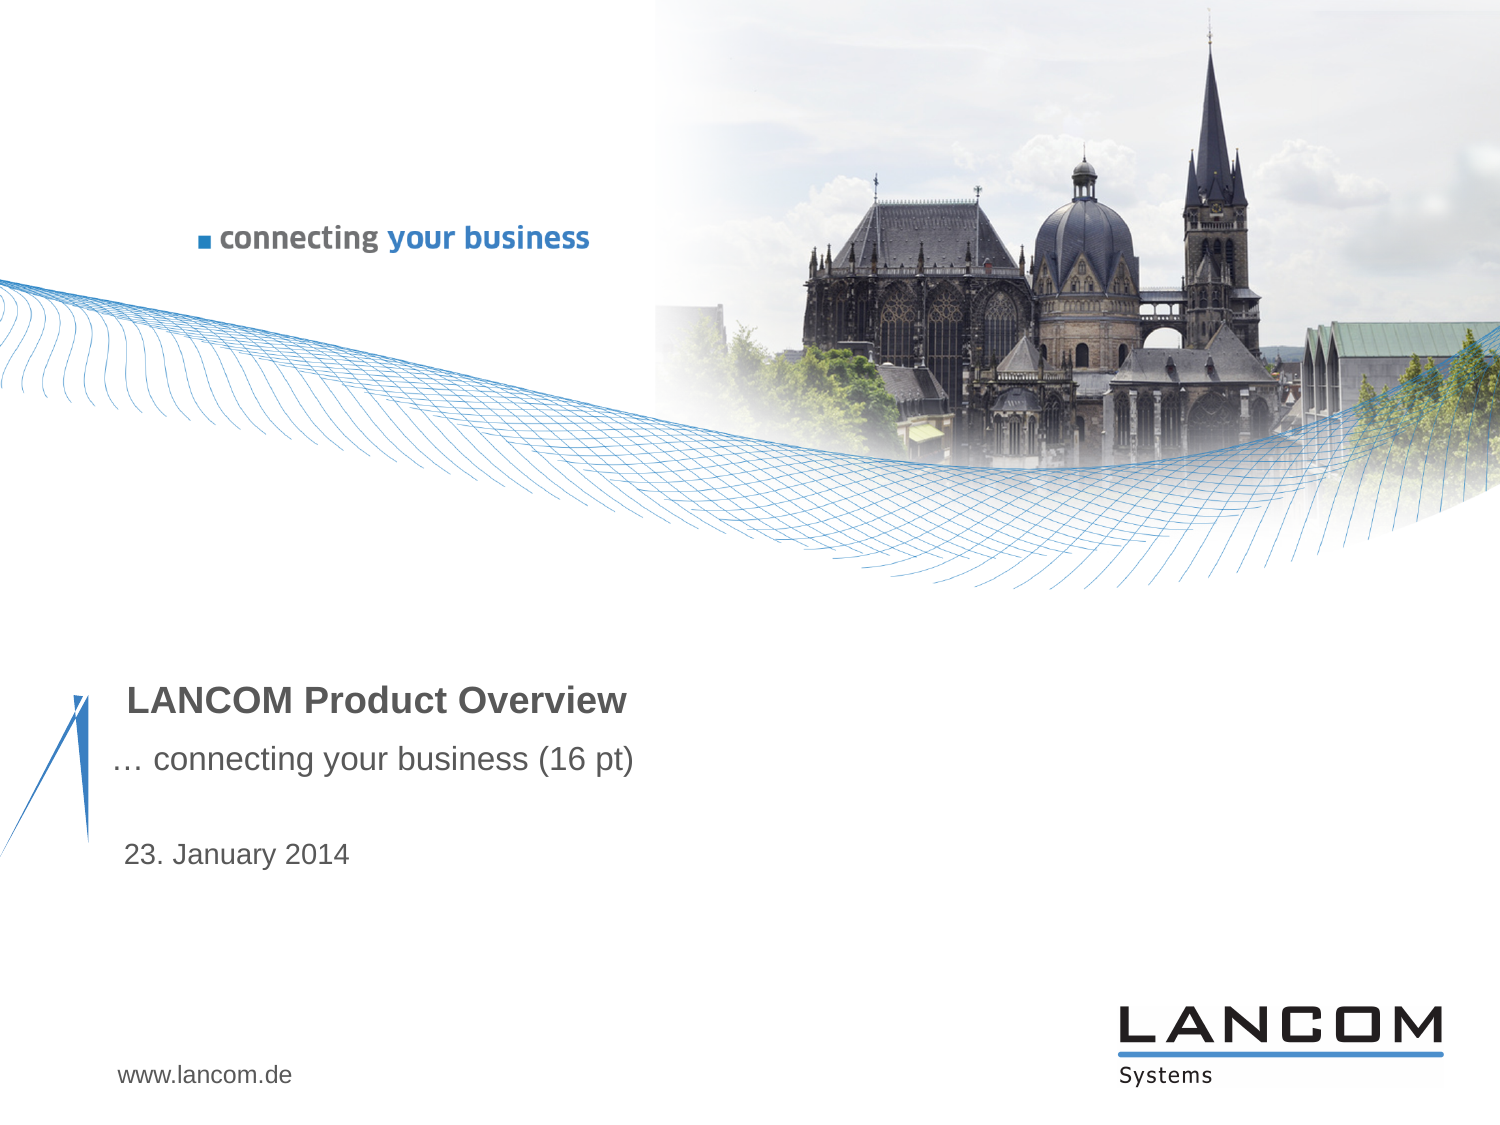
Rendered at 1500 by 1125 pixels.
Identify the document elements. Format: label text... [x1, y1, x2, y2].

list 23. January 2014 [109, 827, 1144, 883]
subtitle … connecting your business (16 pt) [95, 729, 1146, 857]
list LANCOM Product Overview [111, 667, 1223, 729]
picture [1117, 1006, 1444, 1088]
picture [0, 0, 1500, 708]
